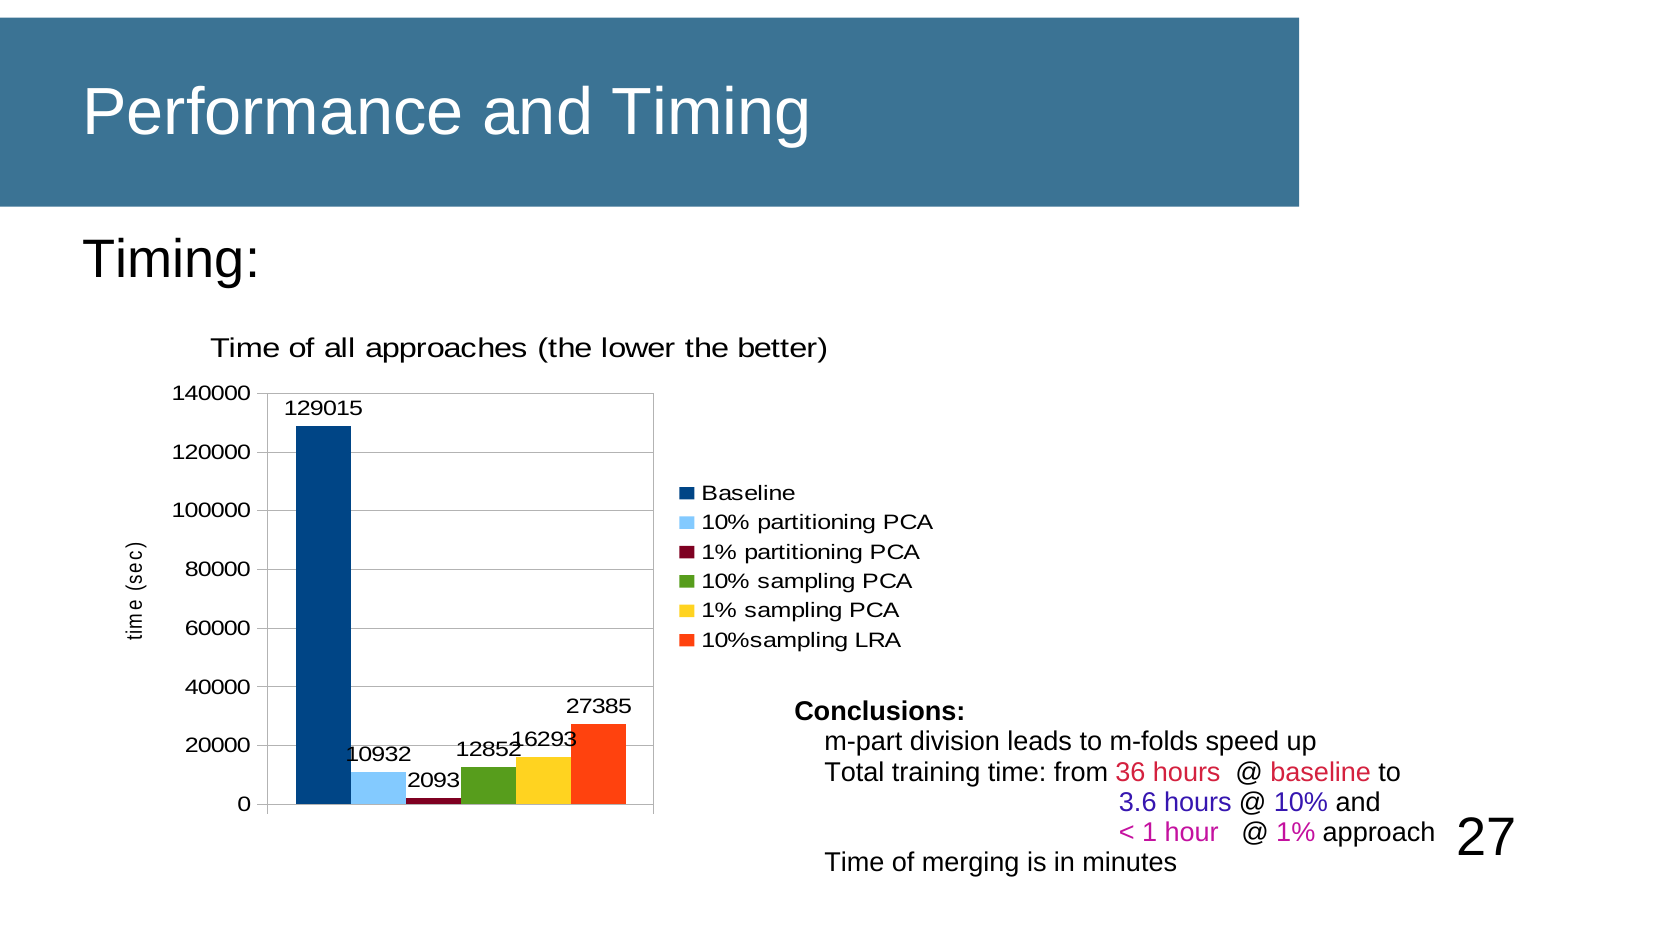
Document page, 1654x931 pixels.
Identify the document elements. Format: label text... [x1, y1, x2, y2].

title Performance and Timing [82, 35, 1234, 189]
list Timing: [82, 224, 1571, 764]
chart [82, 307, 957, 827]
text_box Conclusions: m-part division leads to m-folds speed up Total training time: from 36 hours @ baseline to 3.6 hours @ 10% and < 1 hour @ 1% approach Time of merging is in minutes [779, 689, 1481, 888]
